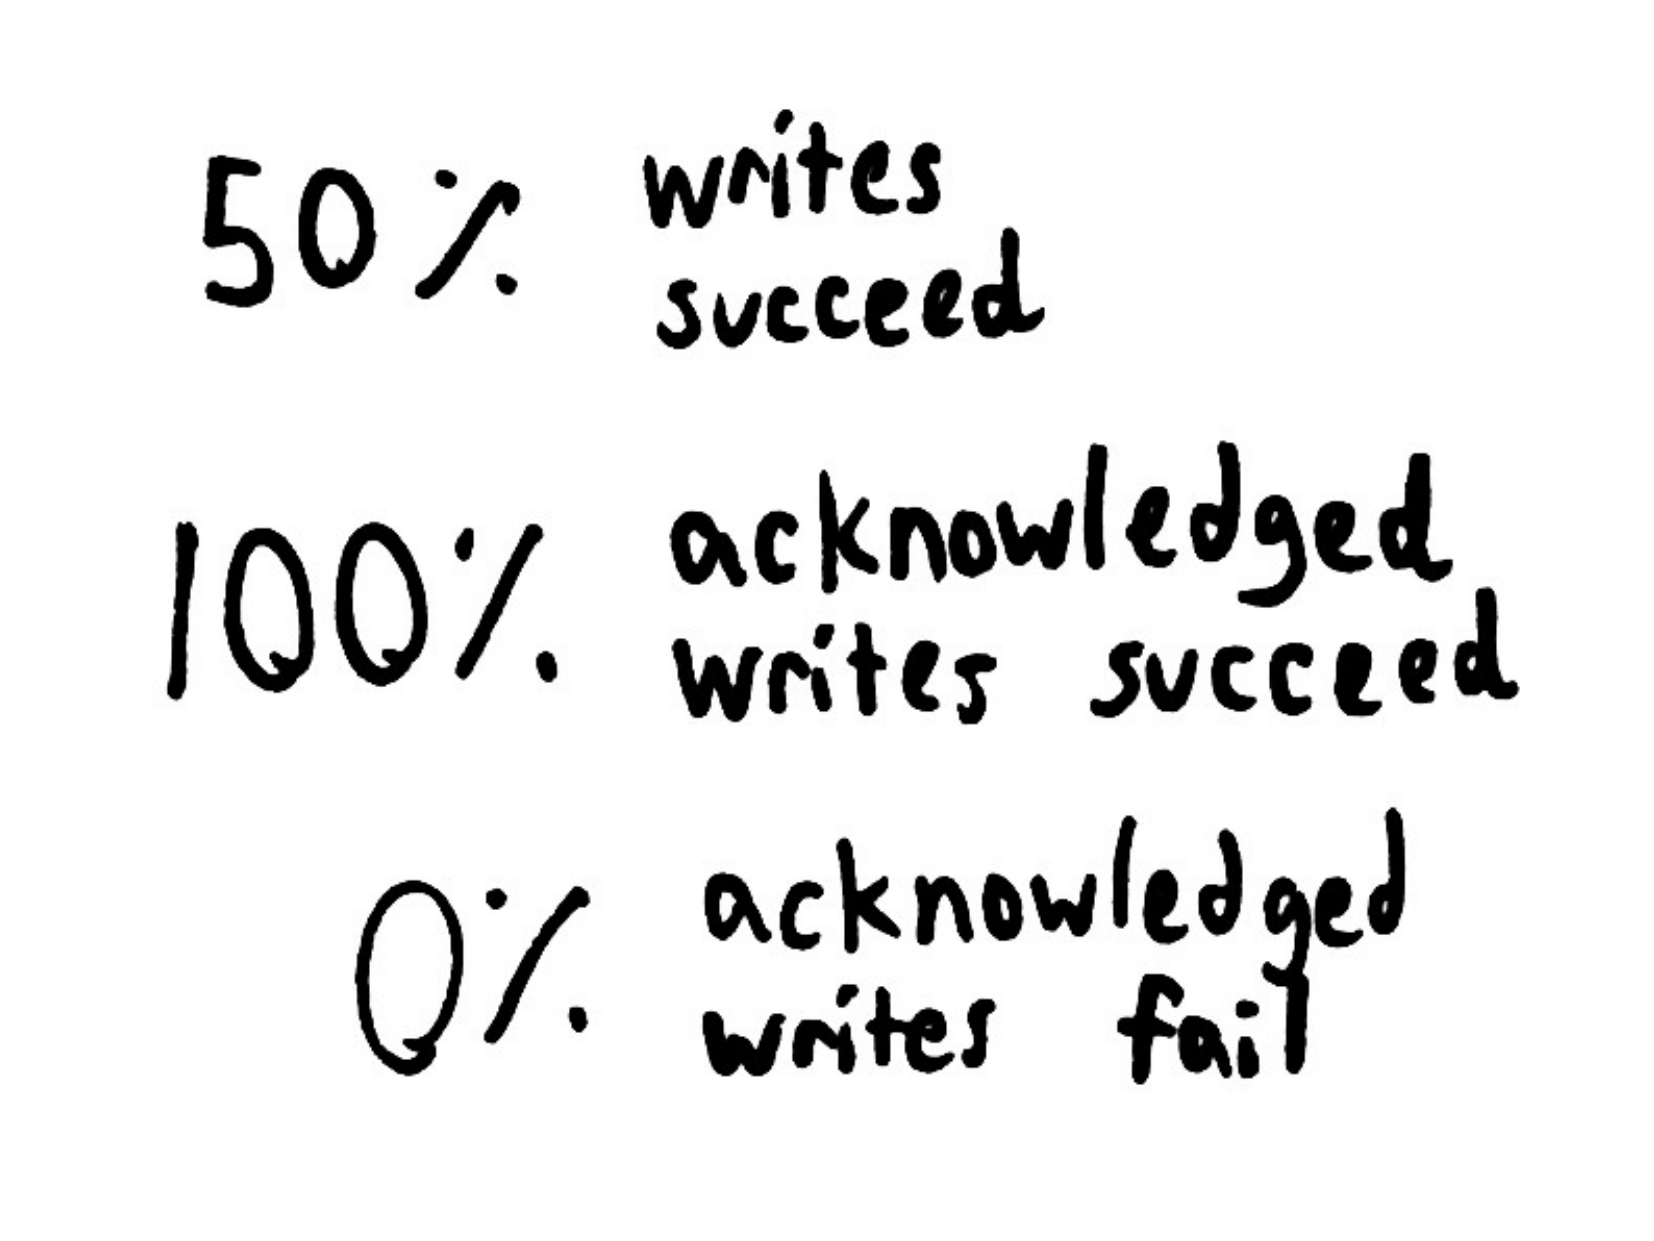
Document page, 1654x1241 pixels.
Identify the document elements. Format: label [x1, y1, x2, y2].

picture [20, 60, 1621, 1186]
